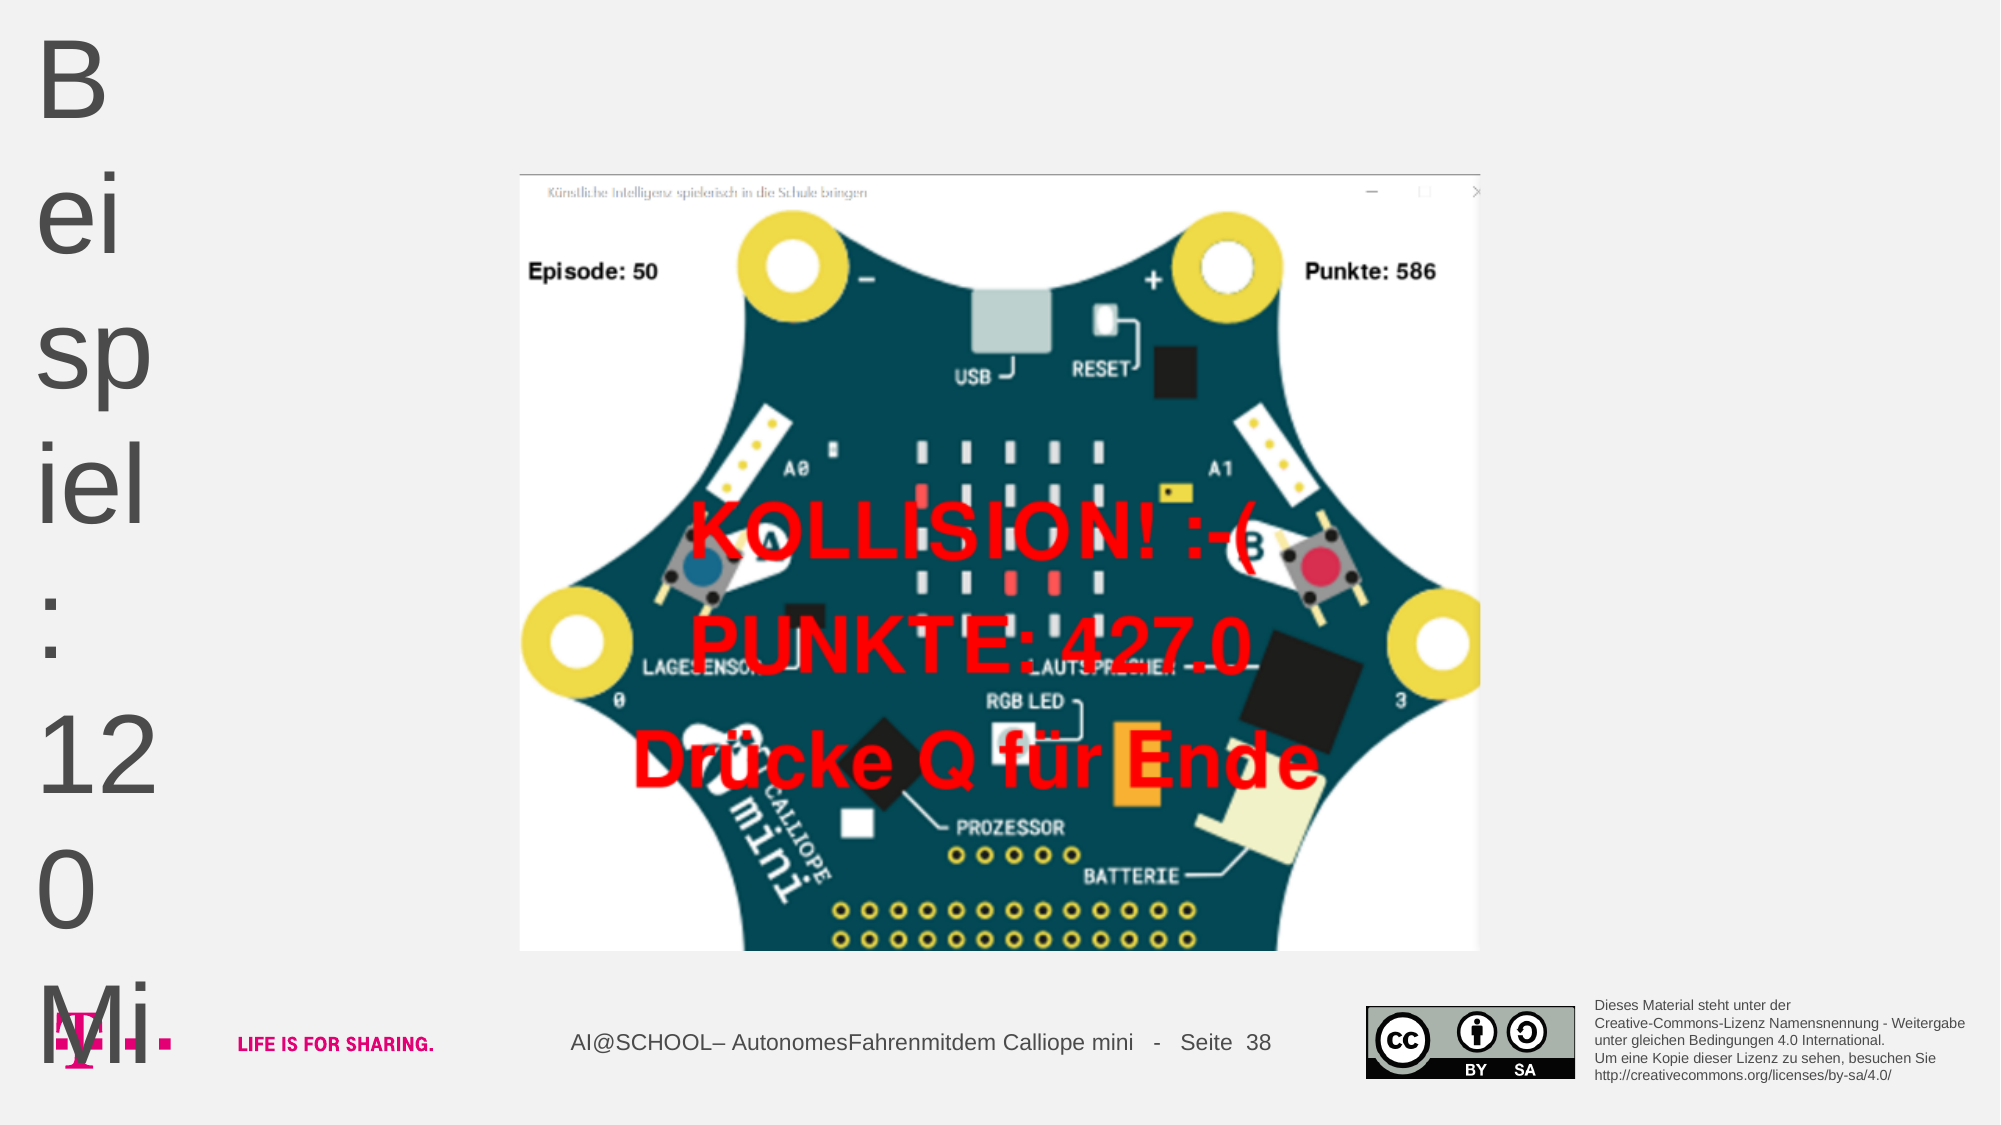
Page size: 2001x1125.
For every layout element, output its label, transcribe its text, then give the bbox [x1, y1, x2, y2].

text_box Beispiel: 120 Minuten Trainingsdaten [23, 0, 174, 150]
picture [519, 174, 1481, 951]
